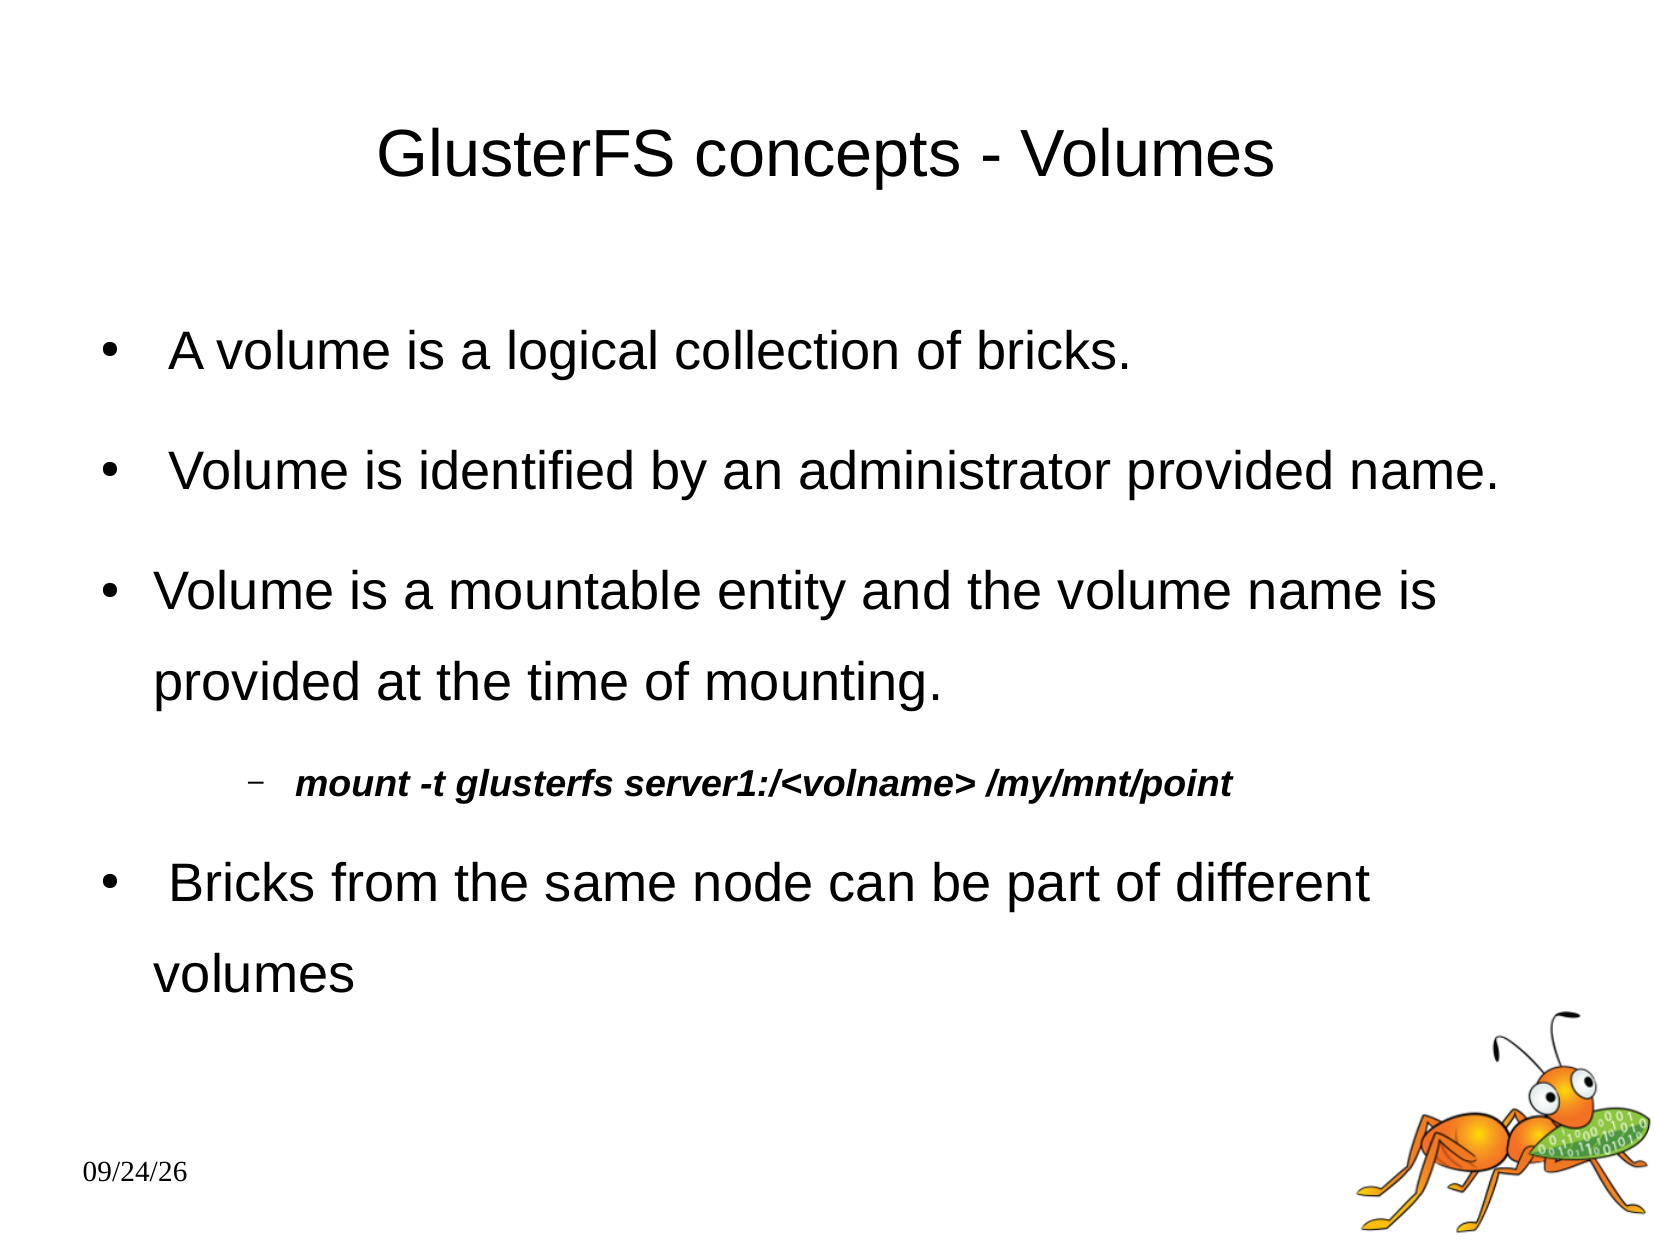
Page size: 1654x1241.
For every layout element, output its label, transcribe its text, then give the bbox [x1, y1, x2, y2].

picture [1353, 1009, 1654, 1235]
title GlusterFS concepts - Volumes [82, 49, 1571, 257]
list A volume is a logical collection of bricks. Volume is identified by an administrator provided name. Volume is a mountable entity and the volume name is provided at the time of mounting. mount -t glusterfs server1:/<volname> /my/mnt/point Bricks from the same node can be part of different volumes [82, 290, 1571, 1010]
